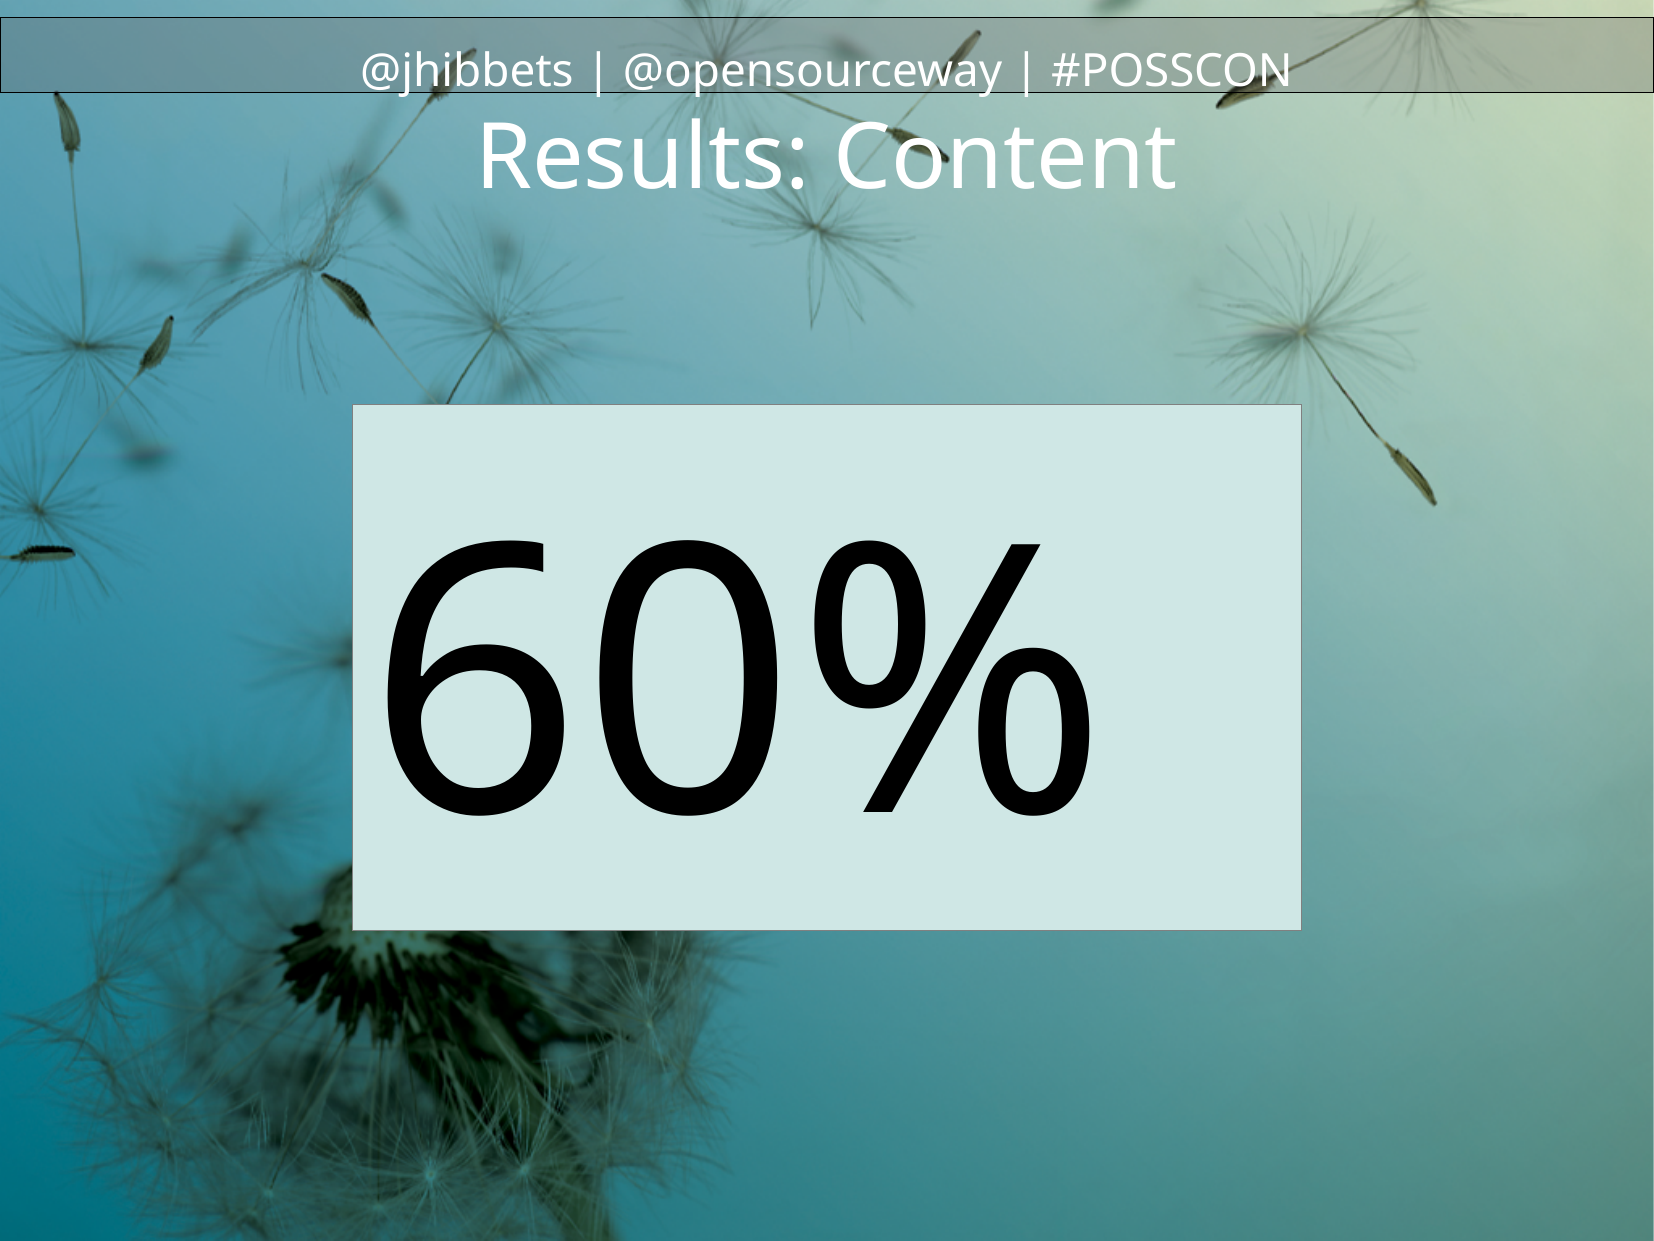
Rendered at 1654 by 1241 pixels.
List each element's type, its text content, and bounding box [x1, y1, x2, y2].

text_box 60% [352, 404, 1302, 795]
title Results: Content [82, 49, 1571, 257]
picture [0, 93, 1654, 1241]
picture [0, 0, 1654, 17]
